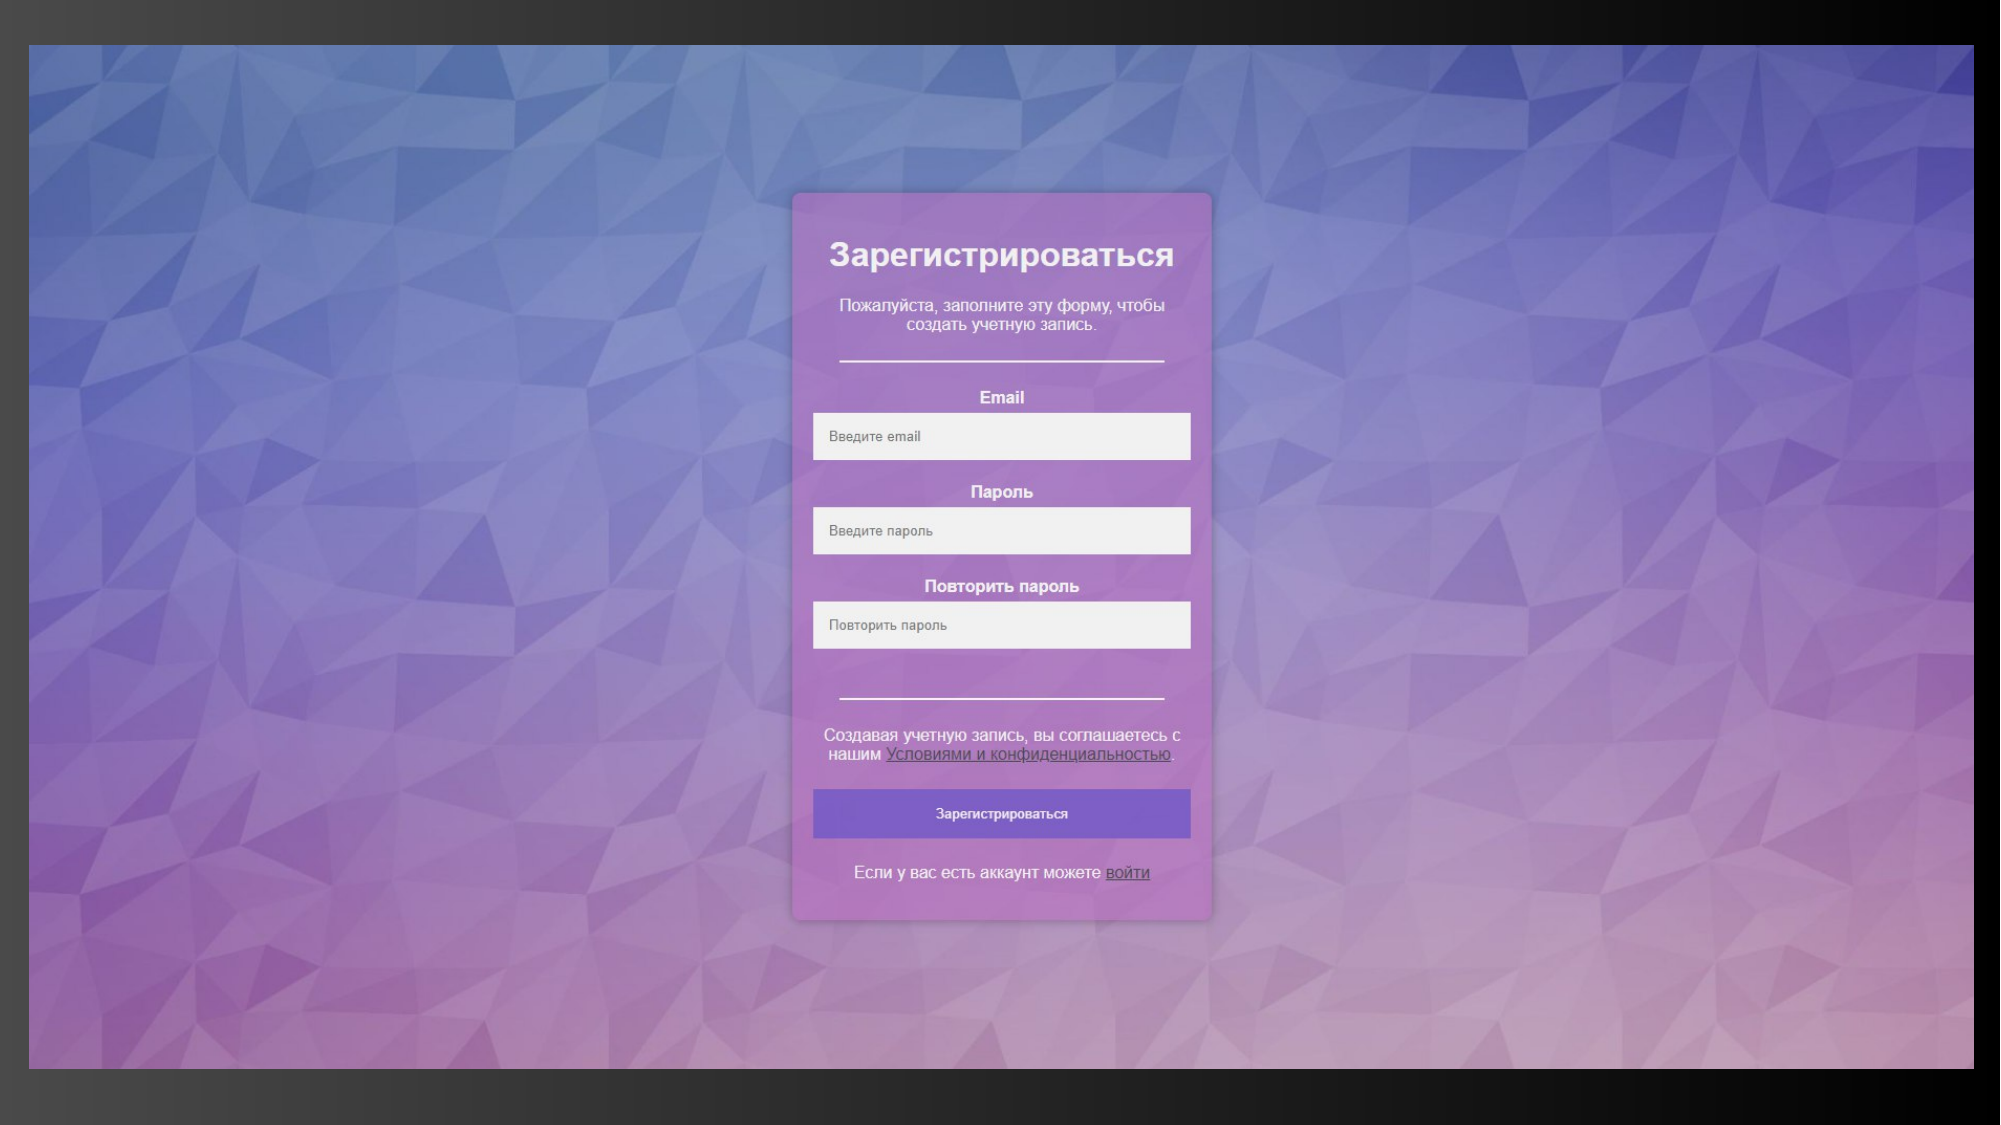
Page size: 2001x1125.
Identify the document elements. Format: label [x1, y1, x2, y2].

picture [29, 45, 1974, 1069]
